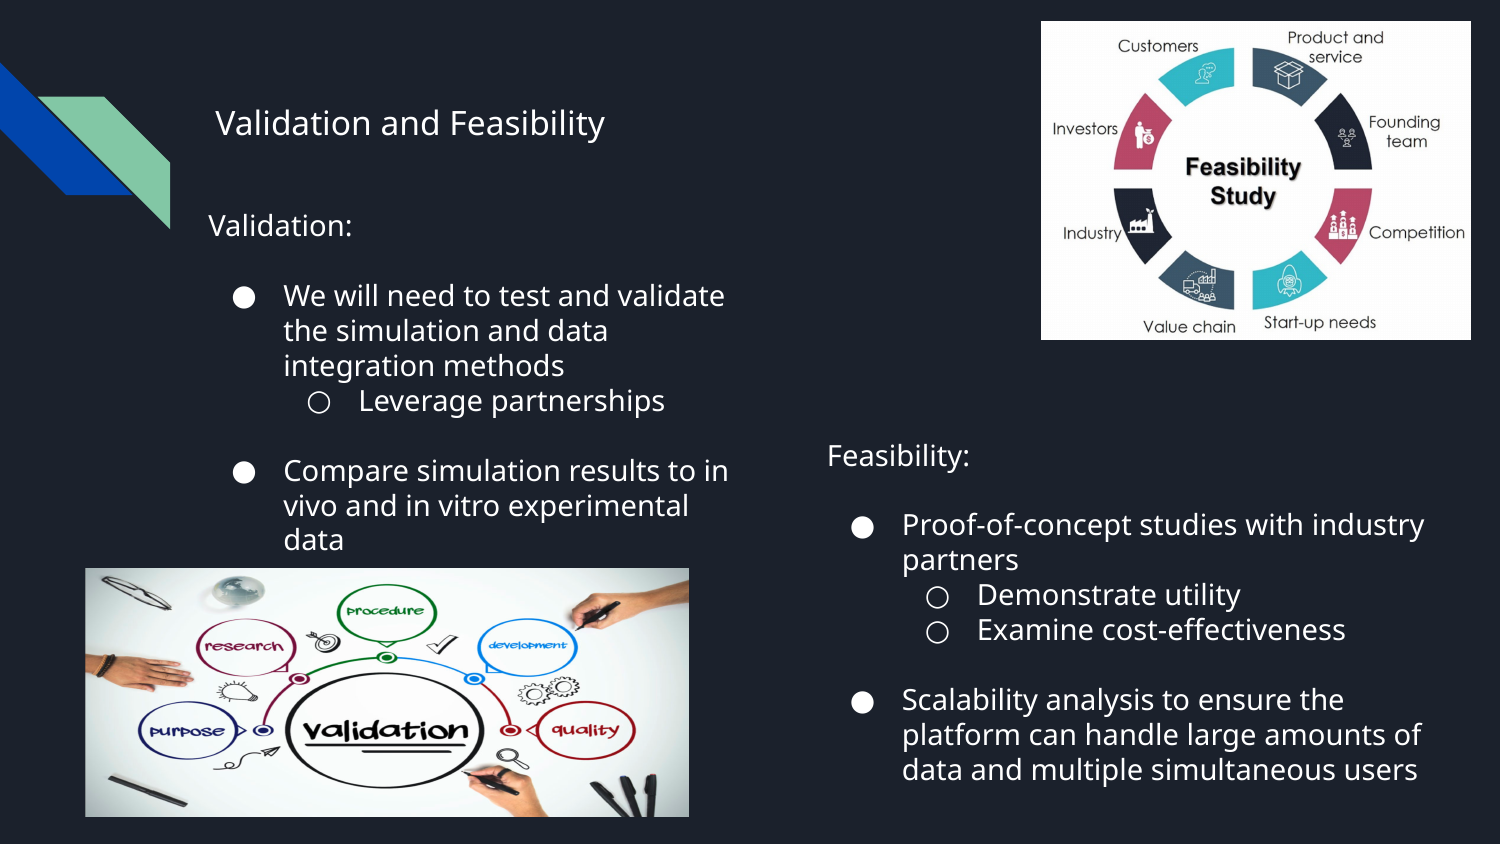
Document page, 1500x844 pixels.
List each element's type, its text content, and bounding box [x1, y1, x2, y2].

title Validation and Feasibility [200, 86, 1041, 157]
text_box Validation: We will need to test and validate the simulation and data integration methods Leverage partnerships Compare simulation results to in vivo and in vitro experimental data [193, 192, 750, 572]
picture [1041, 21, 1471, 340]
text_box Feasibility: Proof-of-concept studies with industry partners Demonstrate utility Examine cost-effectiveness Scalability analysis to ensure the platform can handle large amounts of data and multiple simultaneous users [811, 421, 1457, 802]
picture [85, 568, 689, 817]
